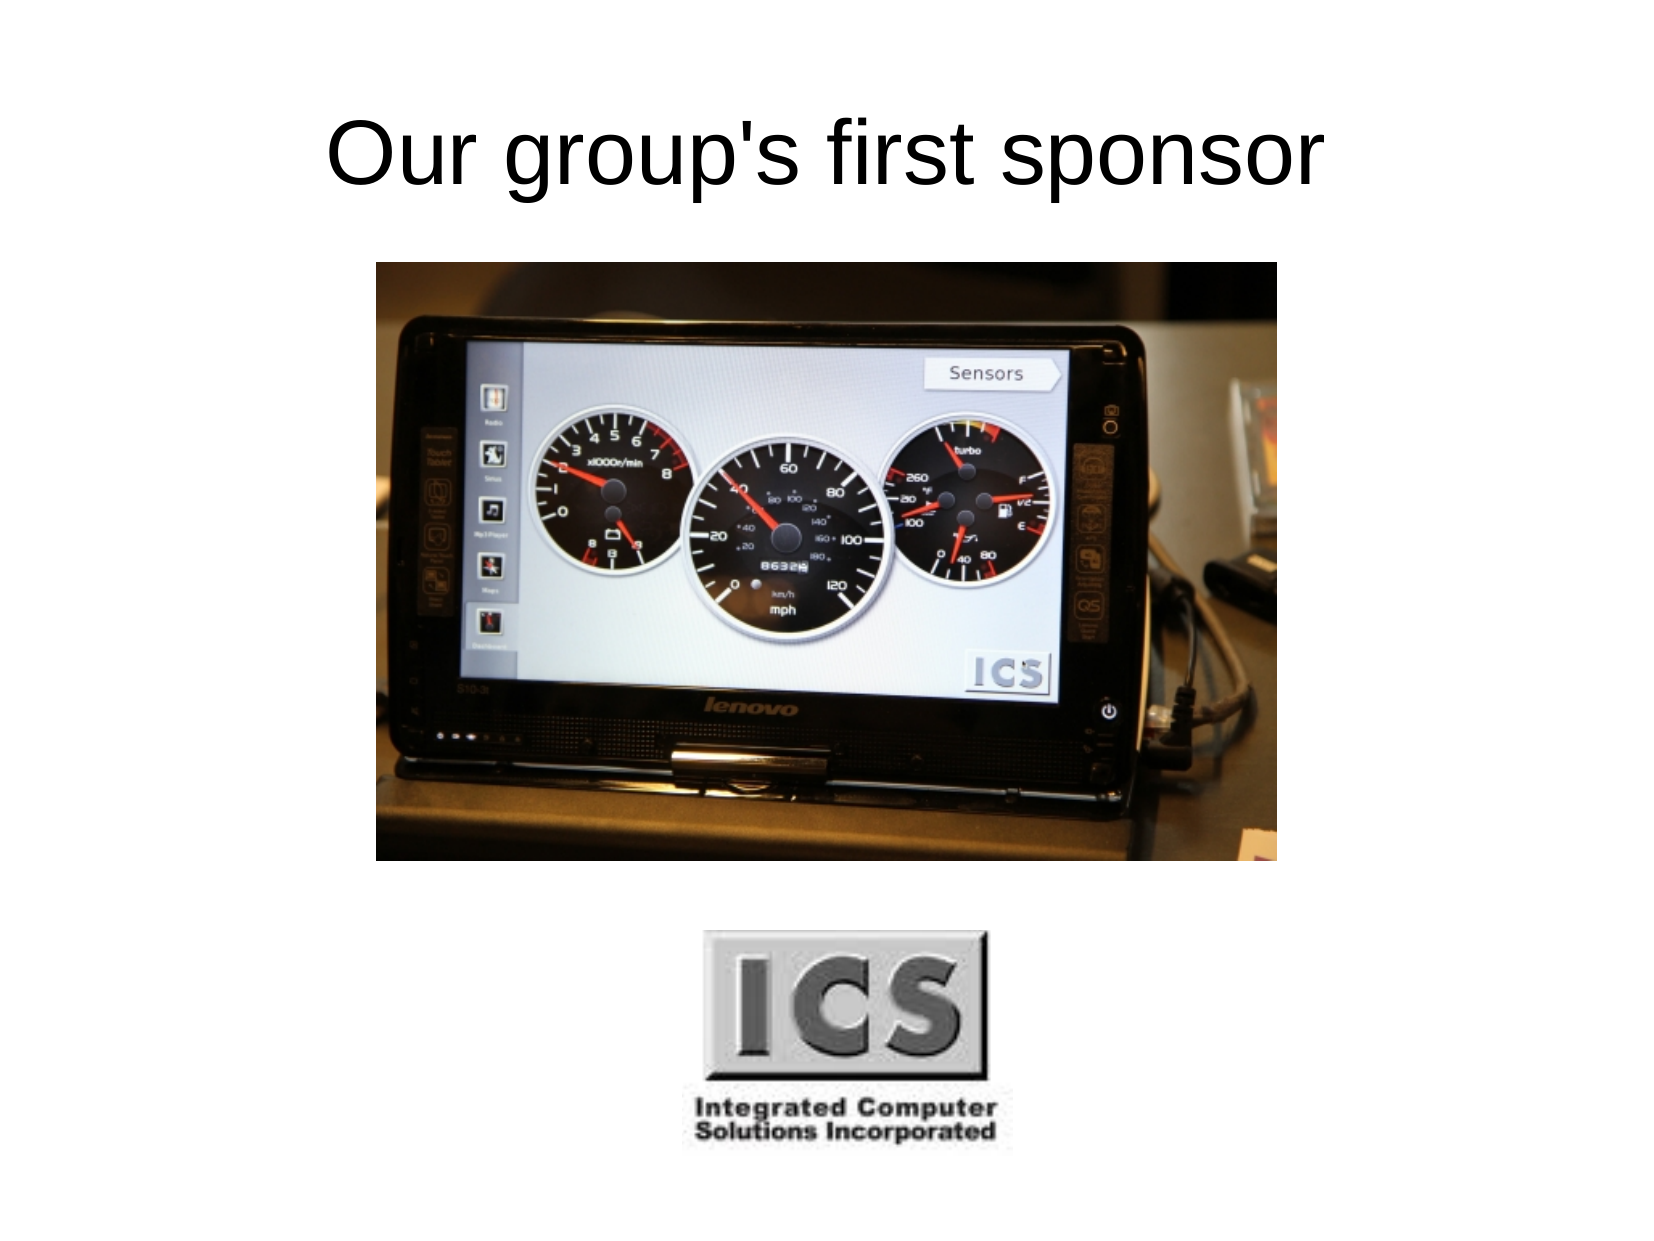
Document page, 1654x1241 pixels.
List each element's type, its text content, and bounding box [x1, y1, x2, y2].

picture [682, 930, 1013, 1156]
title Our group's first sponsor [82, 49, 1571, 257]
picture [376, 262, 1277, 862]
